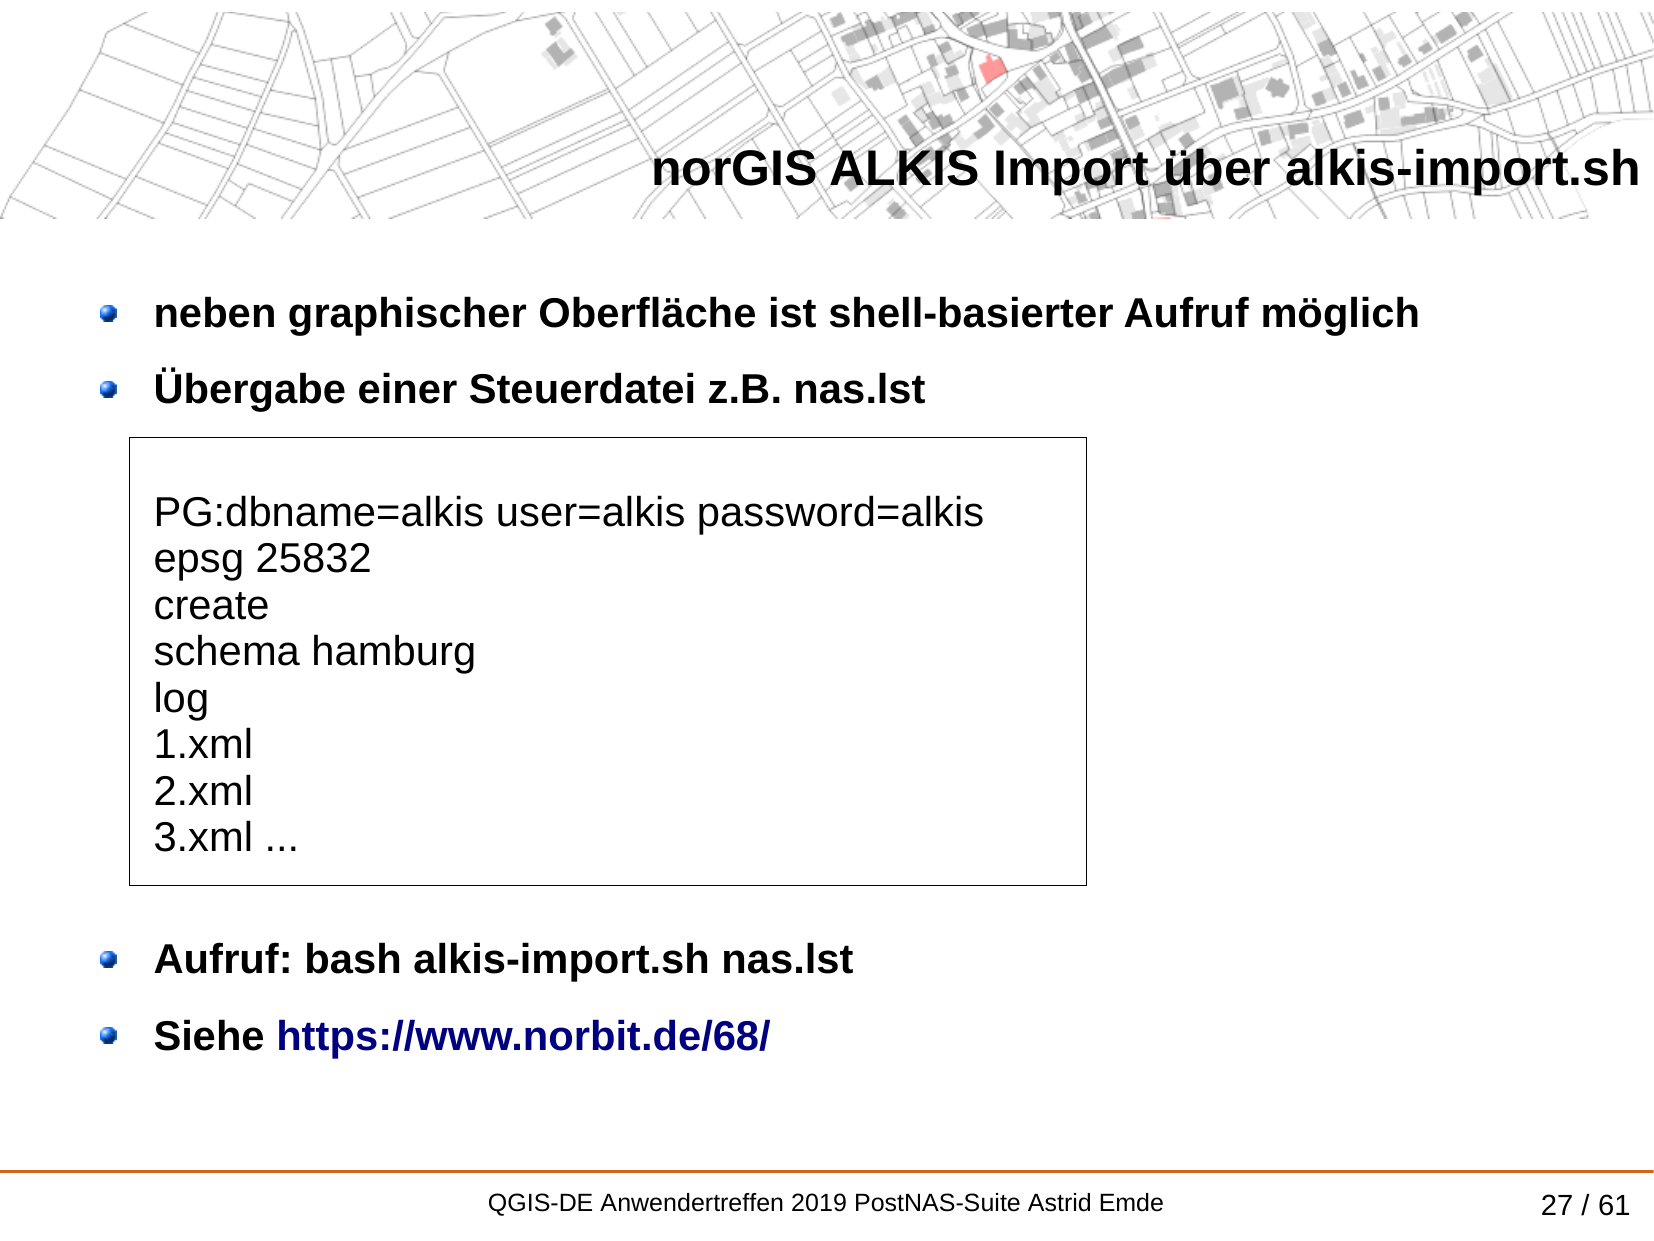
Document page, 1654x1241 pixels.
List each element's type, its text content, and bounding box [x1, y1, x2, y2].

title norGIS ALKIS Import über alkis-import.sh [253, 124, 1642, 213]
list neben graphischer Oberfläche ist shell-basierter Aufruf möglich Übergabe einer Steuerdatei z.B. nas.lst PG:dbname=alkis user=alkis password=alkis epsg 25832 create schema hamburg log 1.xml 2.xml 3.xml ... Aufruf: bash alkis-import.sh nas.lst Siehe https://www.norbit.de/68/ [82, 290, 1571, 1109]
